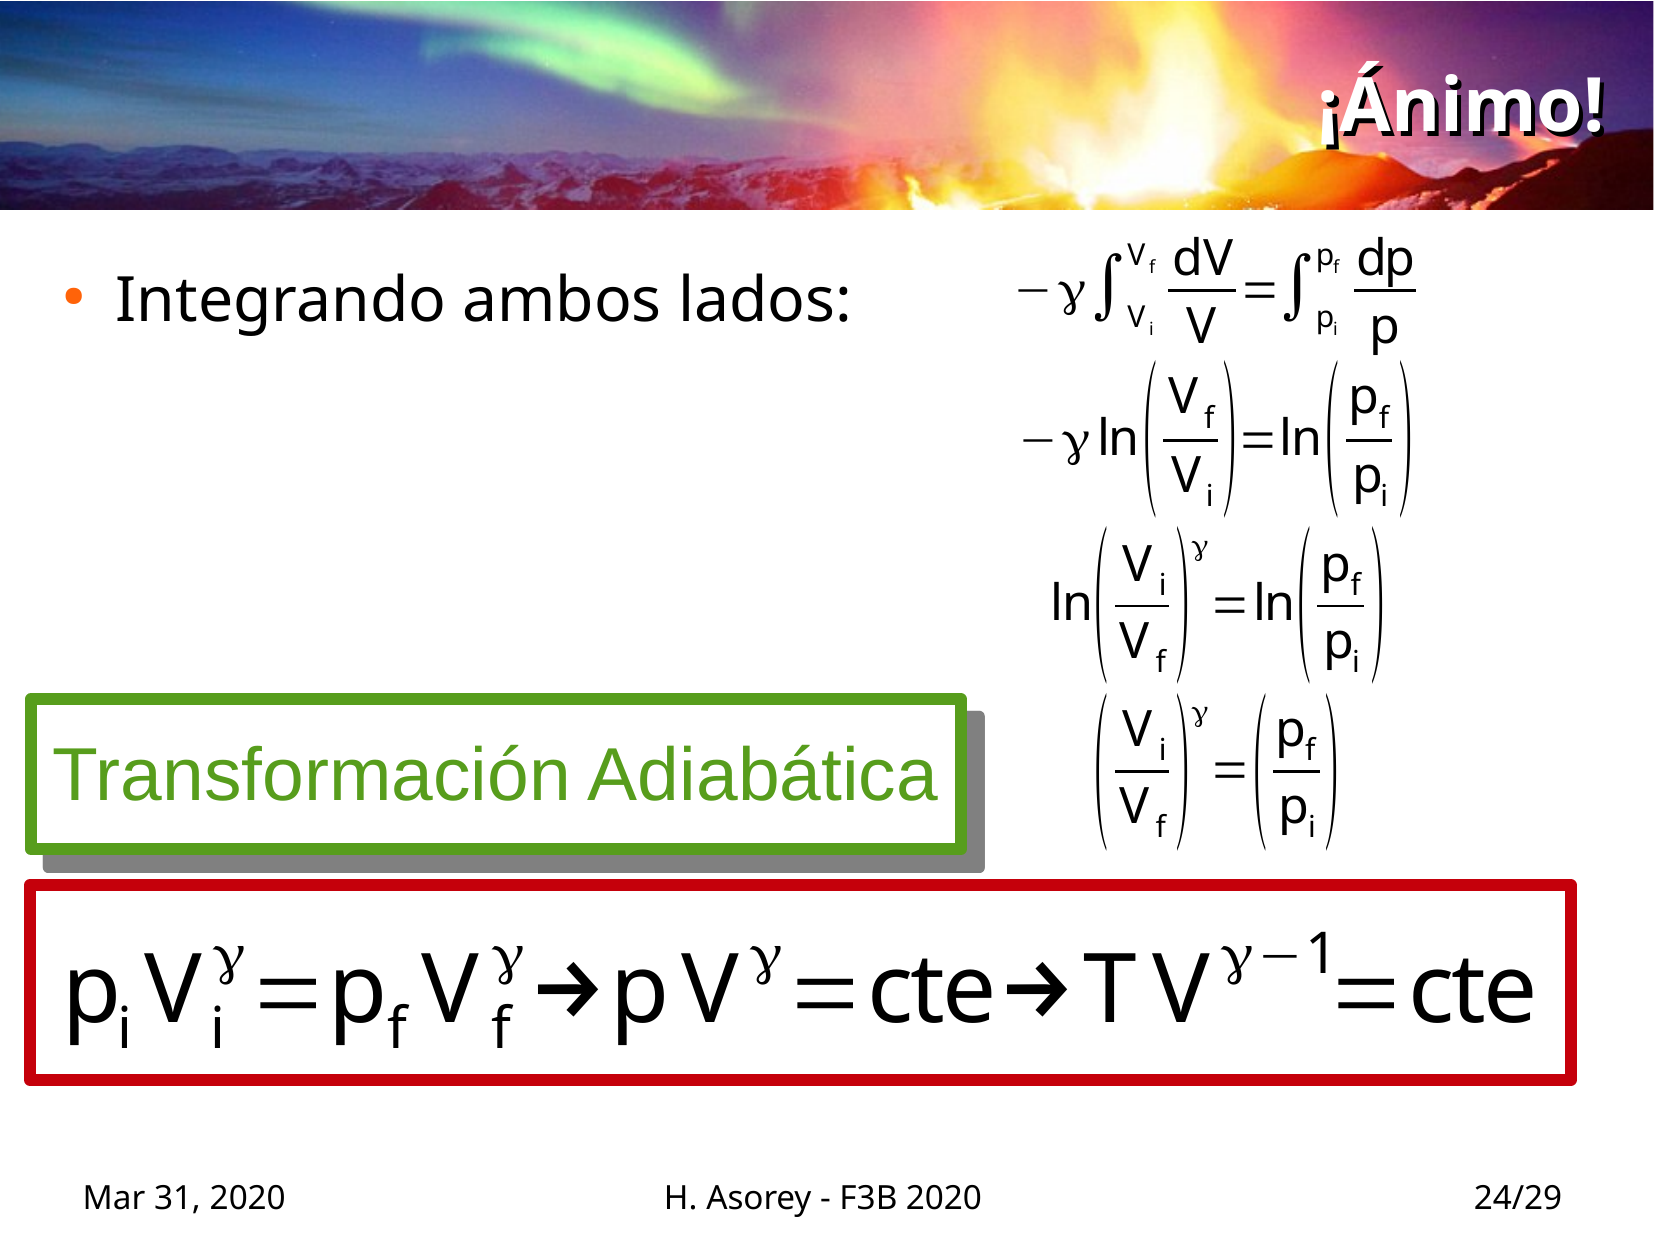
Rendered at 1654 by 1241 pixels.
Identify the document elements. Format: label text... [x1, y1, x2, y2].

chart [1007, 226, 1425, 854]
chart [56, 918, 1542, 1064]
text_box Transformación Adiabática [30, 699, 961, 850]
list Integrando ambos lados: [45, 891, 1565, 1074]
list Integrando ambos lados: [45, 255, 1606, 1156]
picture [0, 1, 1654, 210]
title ¡Ánimo! [45, 15, 1606, 191]
